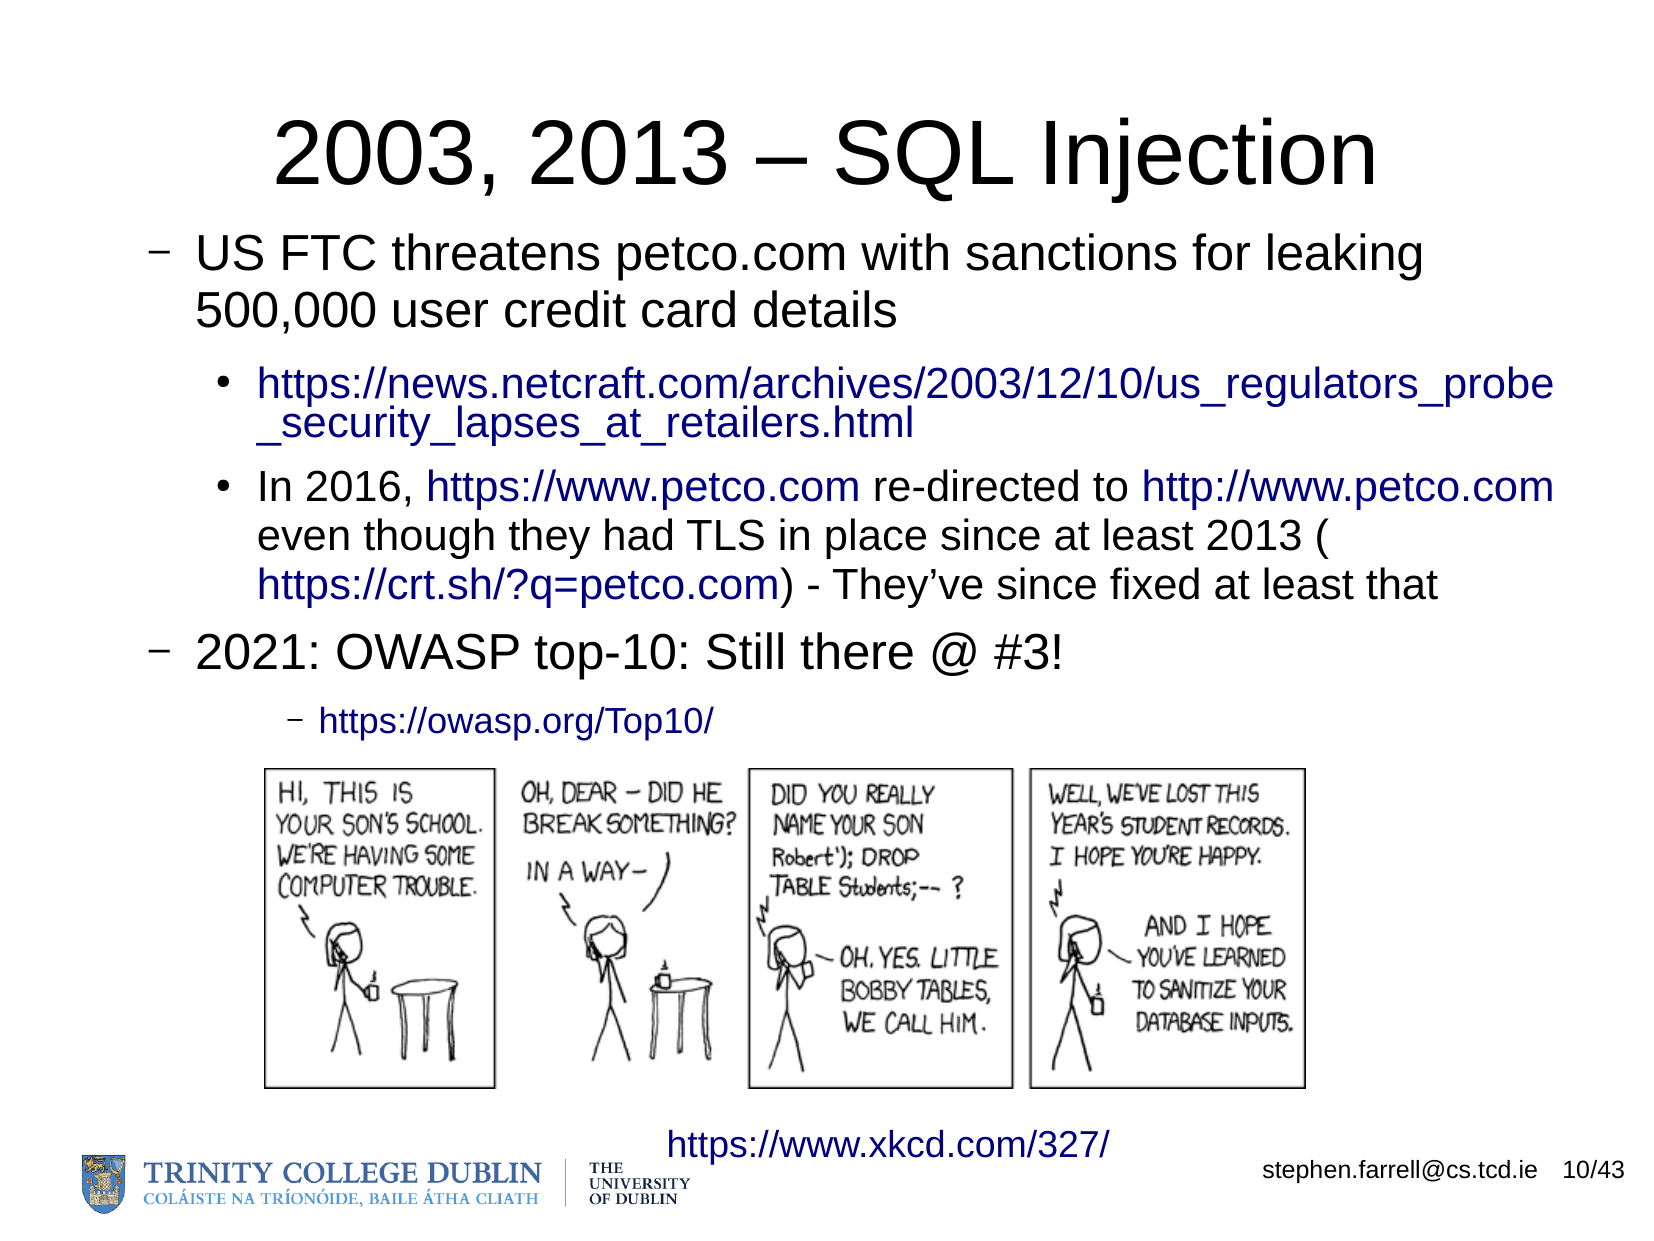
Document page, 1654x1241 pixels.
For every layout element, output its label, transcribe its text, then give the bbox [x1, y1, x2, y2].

picture [82, 1155, 651, 1214]
title 2003, 2013 – SQL Injection [82, 49, 1571, 257]
list US FTC threatens petco.com with sanctions for leaking 500,000 user credit card details https://news.netcraft.com/archives/2003/12/10/us_regulators_probe_security_lapses_at_retailers.html In 2016, https://www.petco.com re-directed to http://www.petco.com even though they had TLS in place since at least 2013 (https://crt.sh/?q=petco.com) - They’ve since fixed at least that 2021: OWASP top-10: Still there @ #3! https://owasp.org/Top10/ [71, 225, 1561, 751]
picture [264, 768, 1306, 1089]
text_box https://www.xkcd.com/327/ [651, 1116, 1291, 1216]
